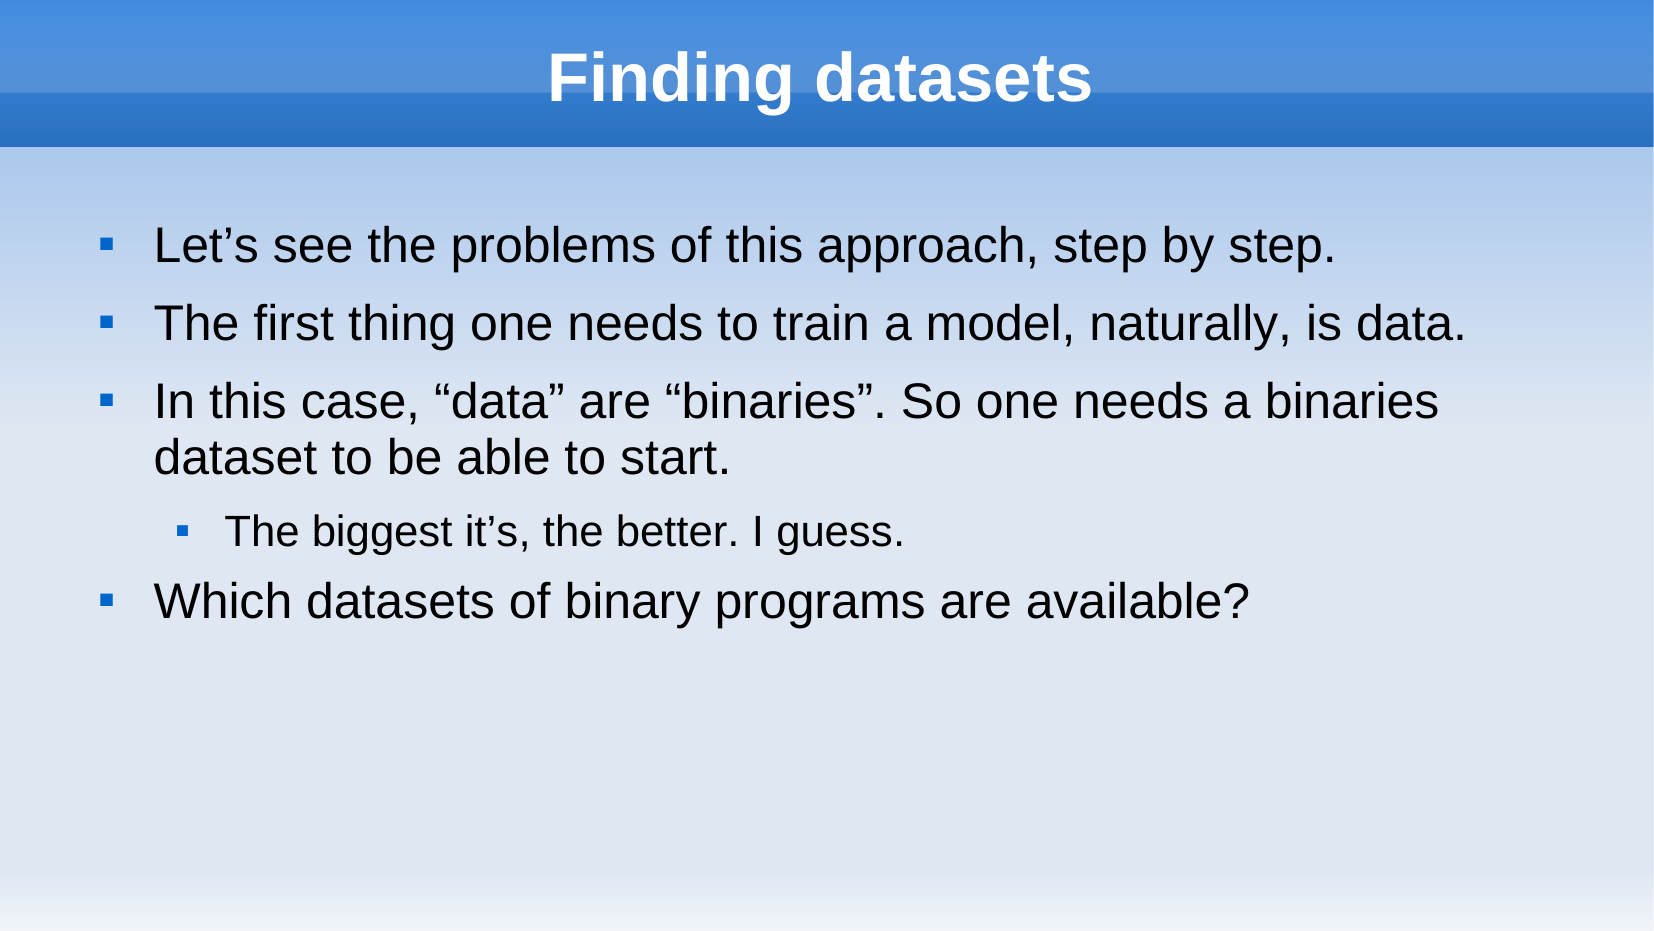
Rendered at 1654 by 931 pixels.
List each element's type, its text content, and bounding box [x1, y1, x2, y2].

picture [0, 0, 1654, 931]
title Finding datasets [76, 0, 1565, 156]
list Let’s see the problems of this approach, step by step. The first thing one needs to train a model, naturally, is data. In this case, “data” are “binaries”. So one needs a binaries dataset to be able to start. The biggest it’s, the better. I guess. Which datasets of binary programs are available? [82, 217, 1571, 832]
